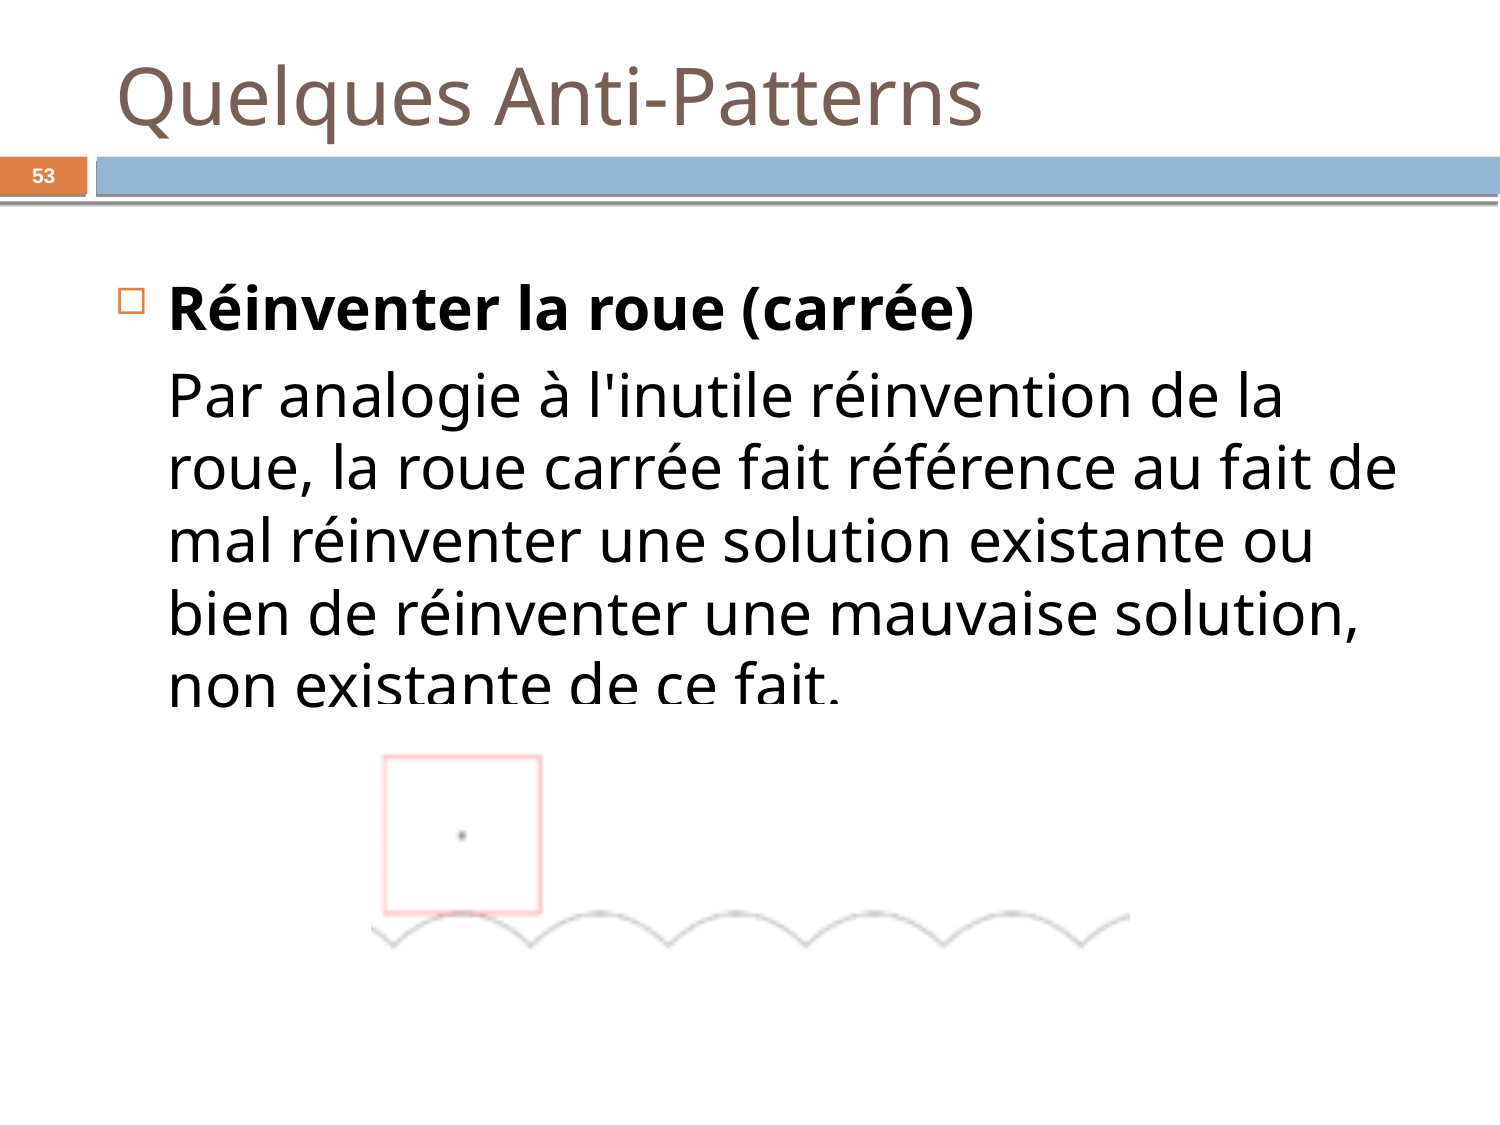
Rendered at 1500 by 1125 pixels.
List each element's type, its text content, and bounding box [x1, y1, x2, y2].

list Réinventer la roue (carrée) Par analogie à l'inutile réinvention de la roue, la roue carrée fait référence au fait de mal réinventer une solution existante ou bien de réinventer une mauvaise solution, non existante de ce fait. [100, 262, 1438, 1000]
picture [371, 704, 1130, 953]
title Quelques Anti-Patterns [100, 37, 1438, 149]
slide_number <numéro> [0, 155, 88, 196]
